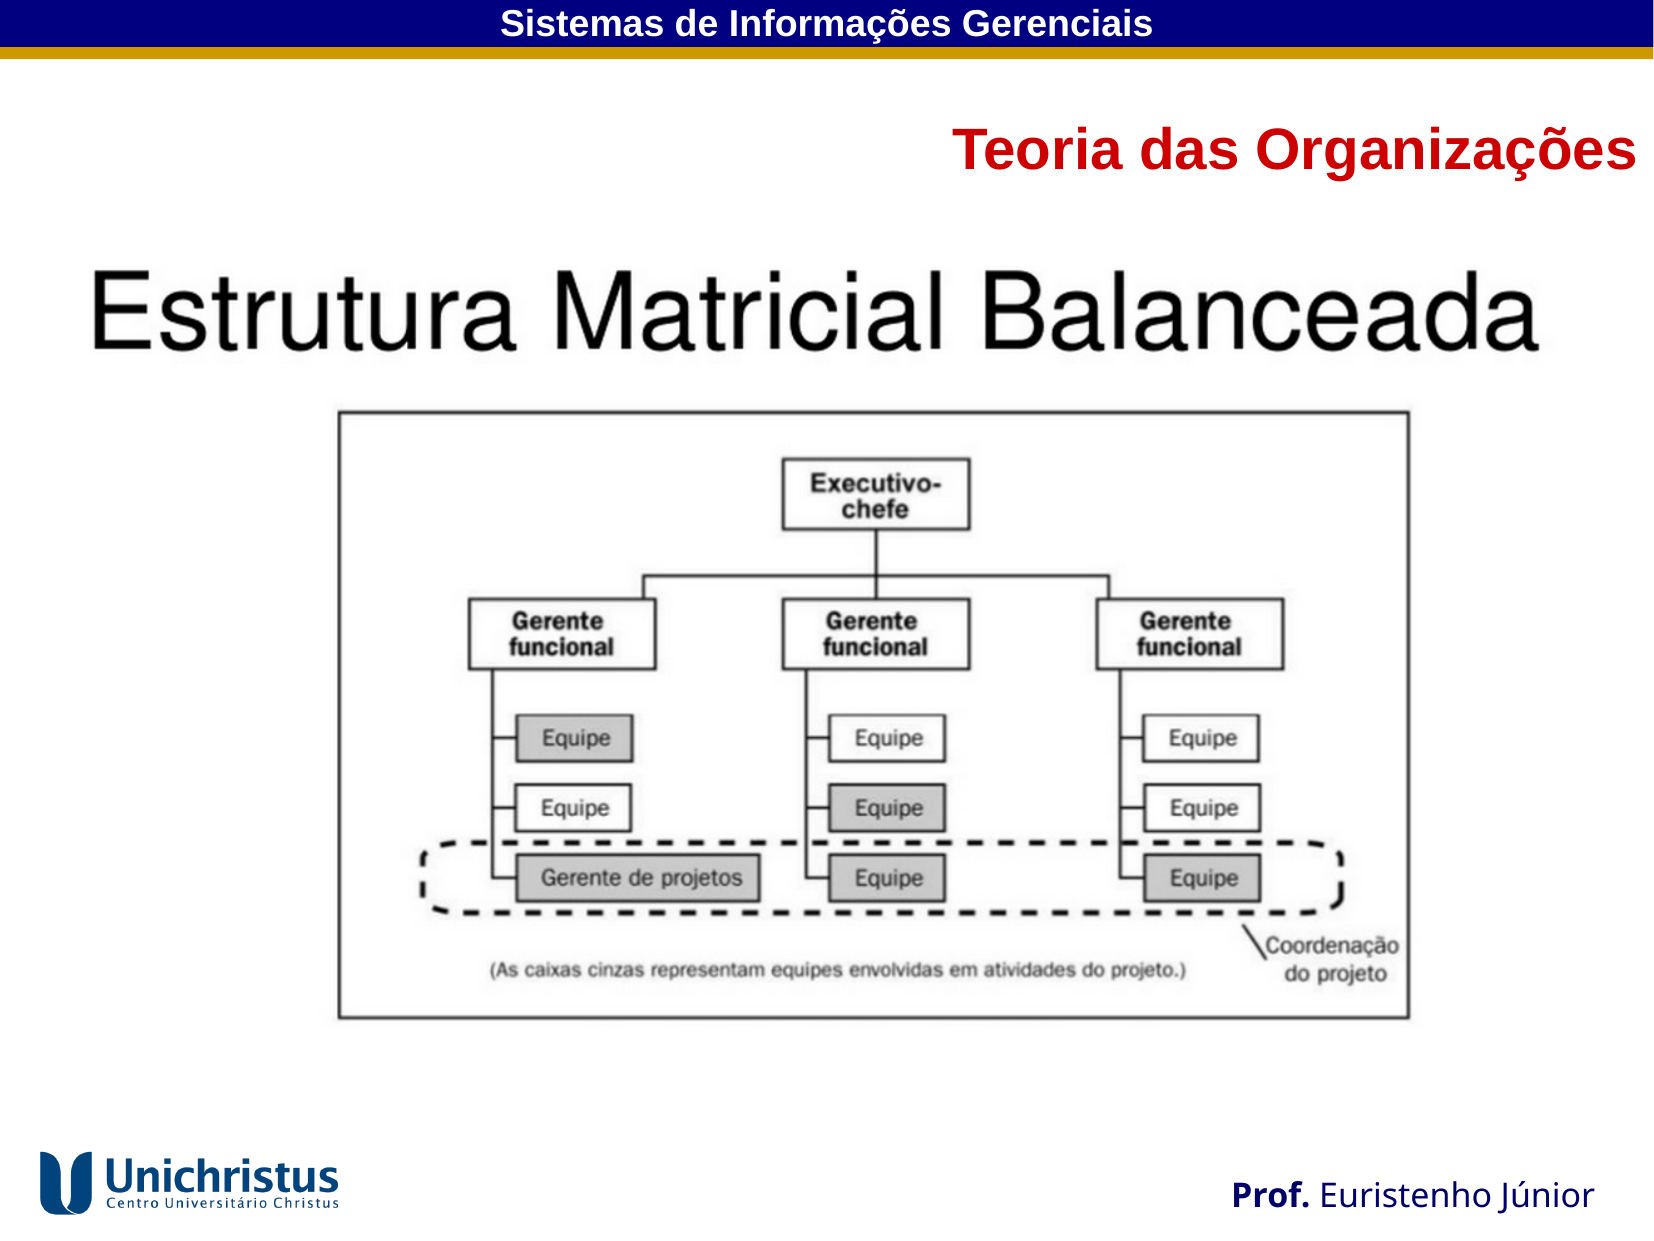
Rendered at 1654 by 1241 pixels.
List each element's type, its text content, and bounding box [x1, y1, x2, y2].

picture [35, 1148, 343, 1217]
text_box Prof. Euristenho Júnior [1216, 1163, 1654, 1224]
text_box Teoria das Organizações [937, 109, 1654, 189]
text_box [0, 47, 1654, 60]
picture [89, 264, 1559, 1028]
text_box Sistemas de Informações Gerenciais [0, 0, 1654, 47]
